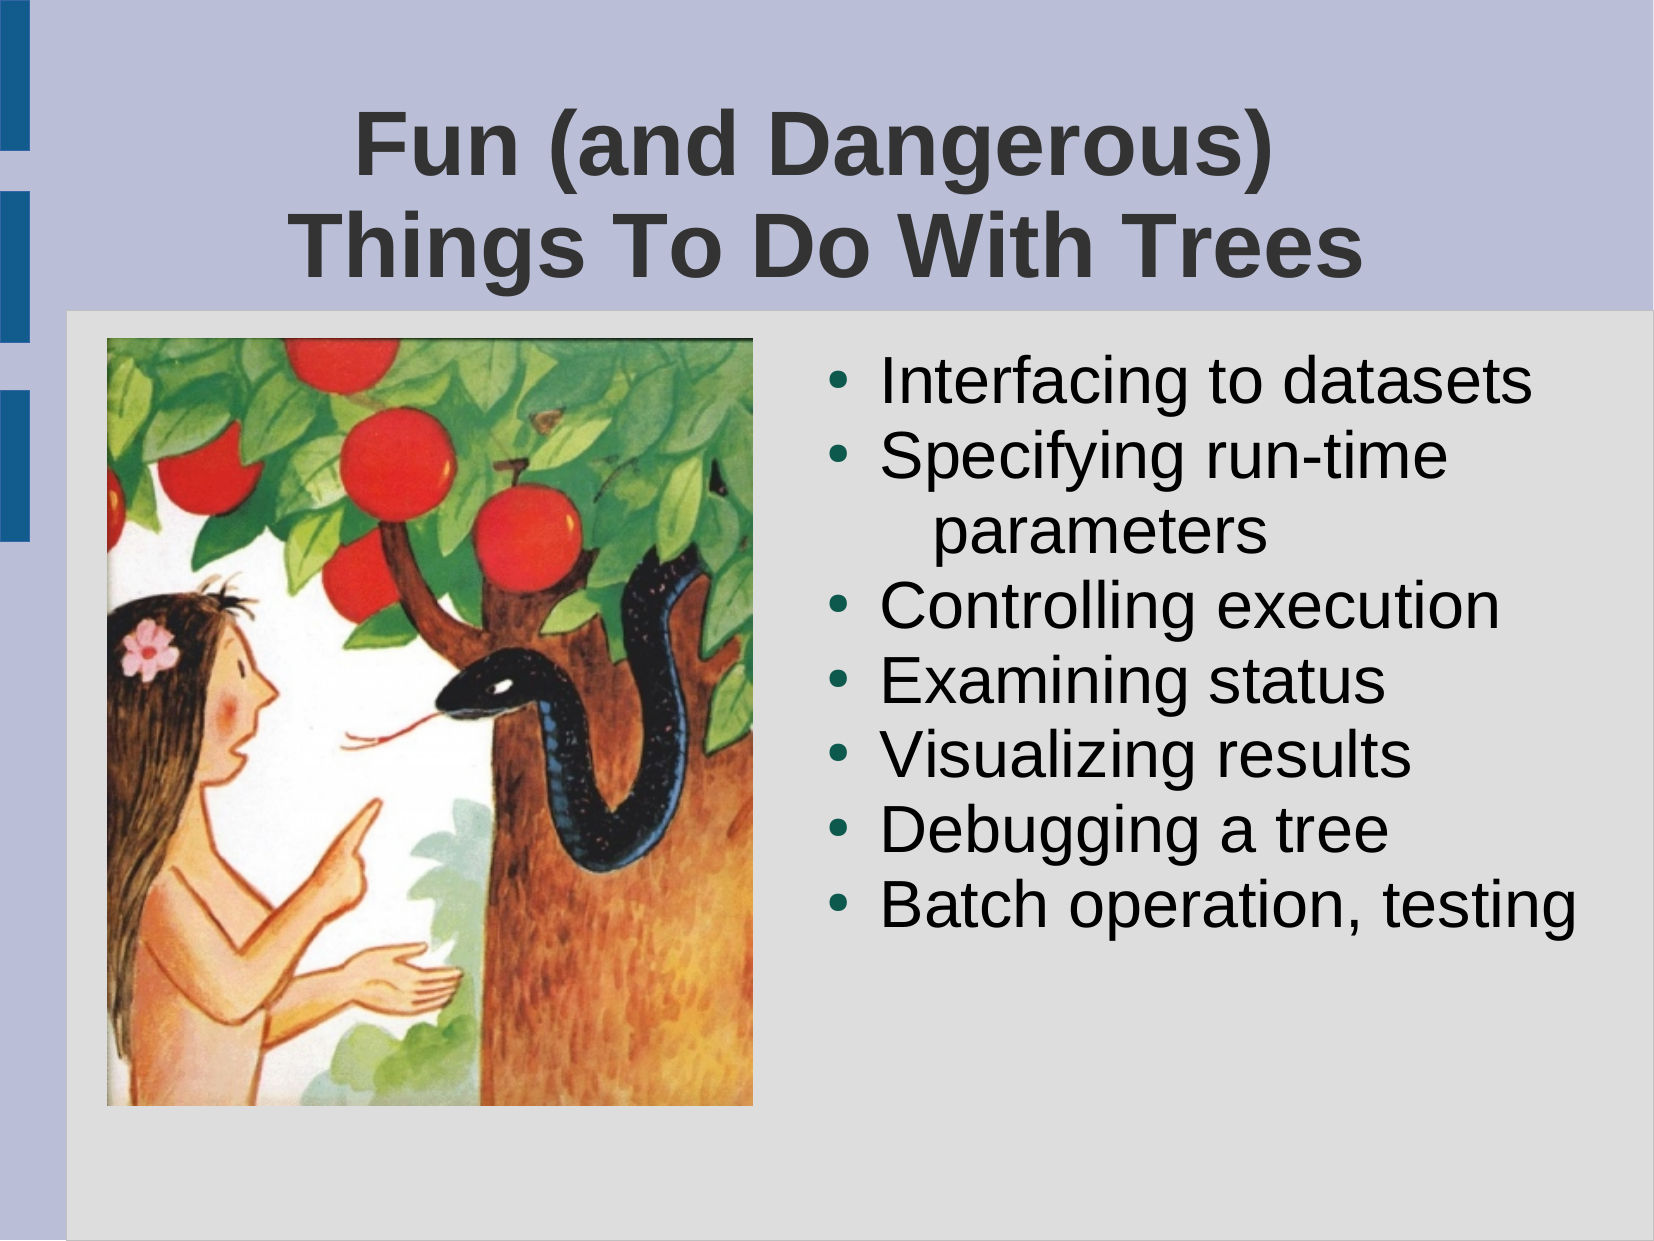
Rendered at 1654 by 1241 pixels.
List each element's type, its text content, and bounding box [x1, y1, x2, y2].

list Interfacing to datasets Specifying run-time parameters Controlling execution Examining status Visualizing results Debugging a tree Batch operation, testing [790, 343, 1627, 1125]
picture [107, 338, 753, 1106]
title Fun (and Dangerous) Things To Do With Trees [121, 91, 1534, 299]
